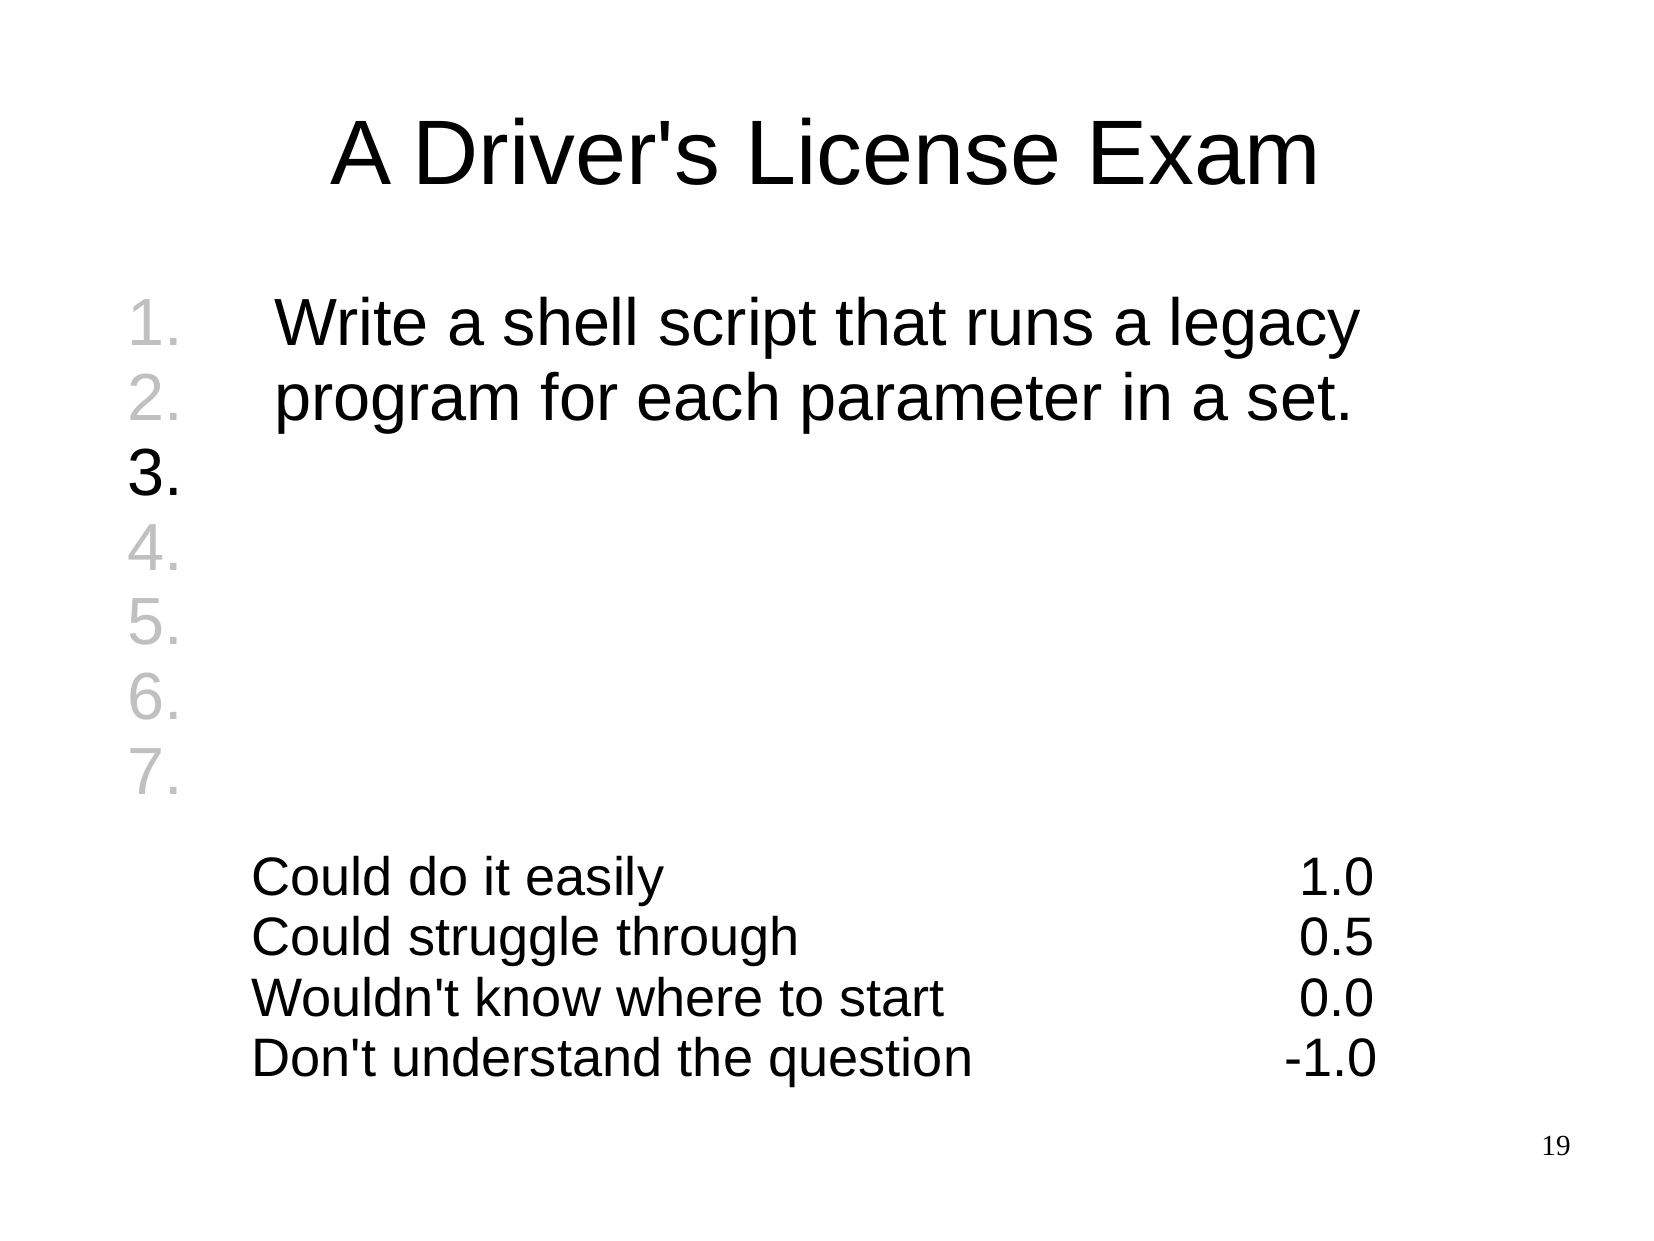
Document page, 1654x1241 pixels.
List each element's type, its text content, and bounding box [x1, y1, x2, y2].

title A Driver's License Exam [82, 49, 1571, 257]
text_box Could do it easily 1.0 Could struggle through 0.5 Wouldn't know where to start 0.0 Don't understand the question -1.0 [236, 838, 1393, 1096]
text_box 1. Write a shell script that runs a legacy 2. program for each parameter in a set. 3. 4. 5. 6. 7. [112, 277, 1378, 815]
